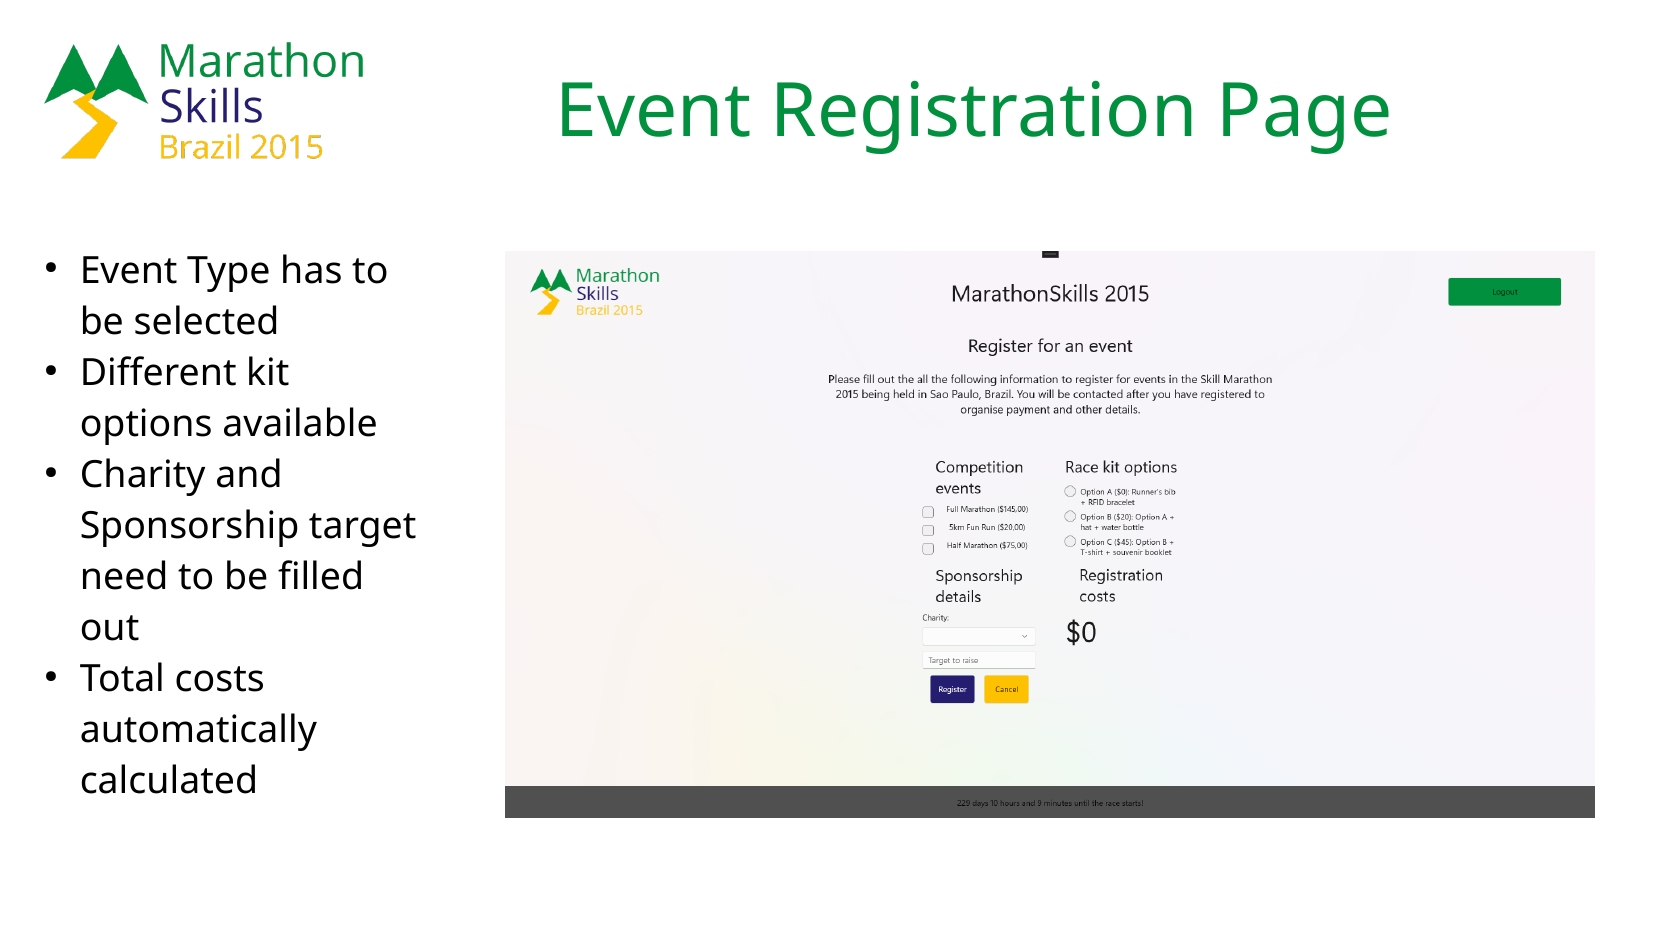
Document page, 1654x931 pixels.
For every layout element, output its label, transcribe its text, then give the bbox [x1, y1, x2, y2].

text_box Event Type has to be selected Different kit options available Charity and Sponsorship target need to be filled out Total costs automatically calculated [29, 236, 443, 827]
title Event Registration Page [413, 29, 1536, 185]
picture [29, 29, 384, 173]
picture [505, 251, 1595, 818]
